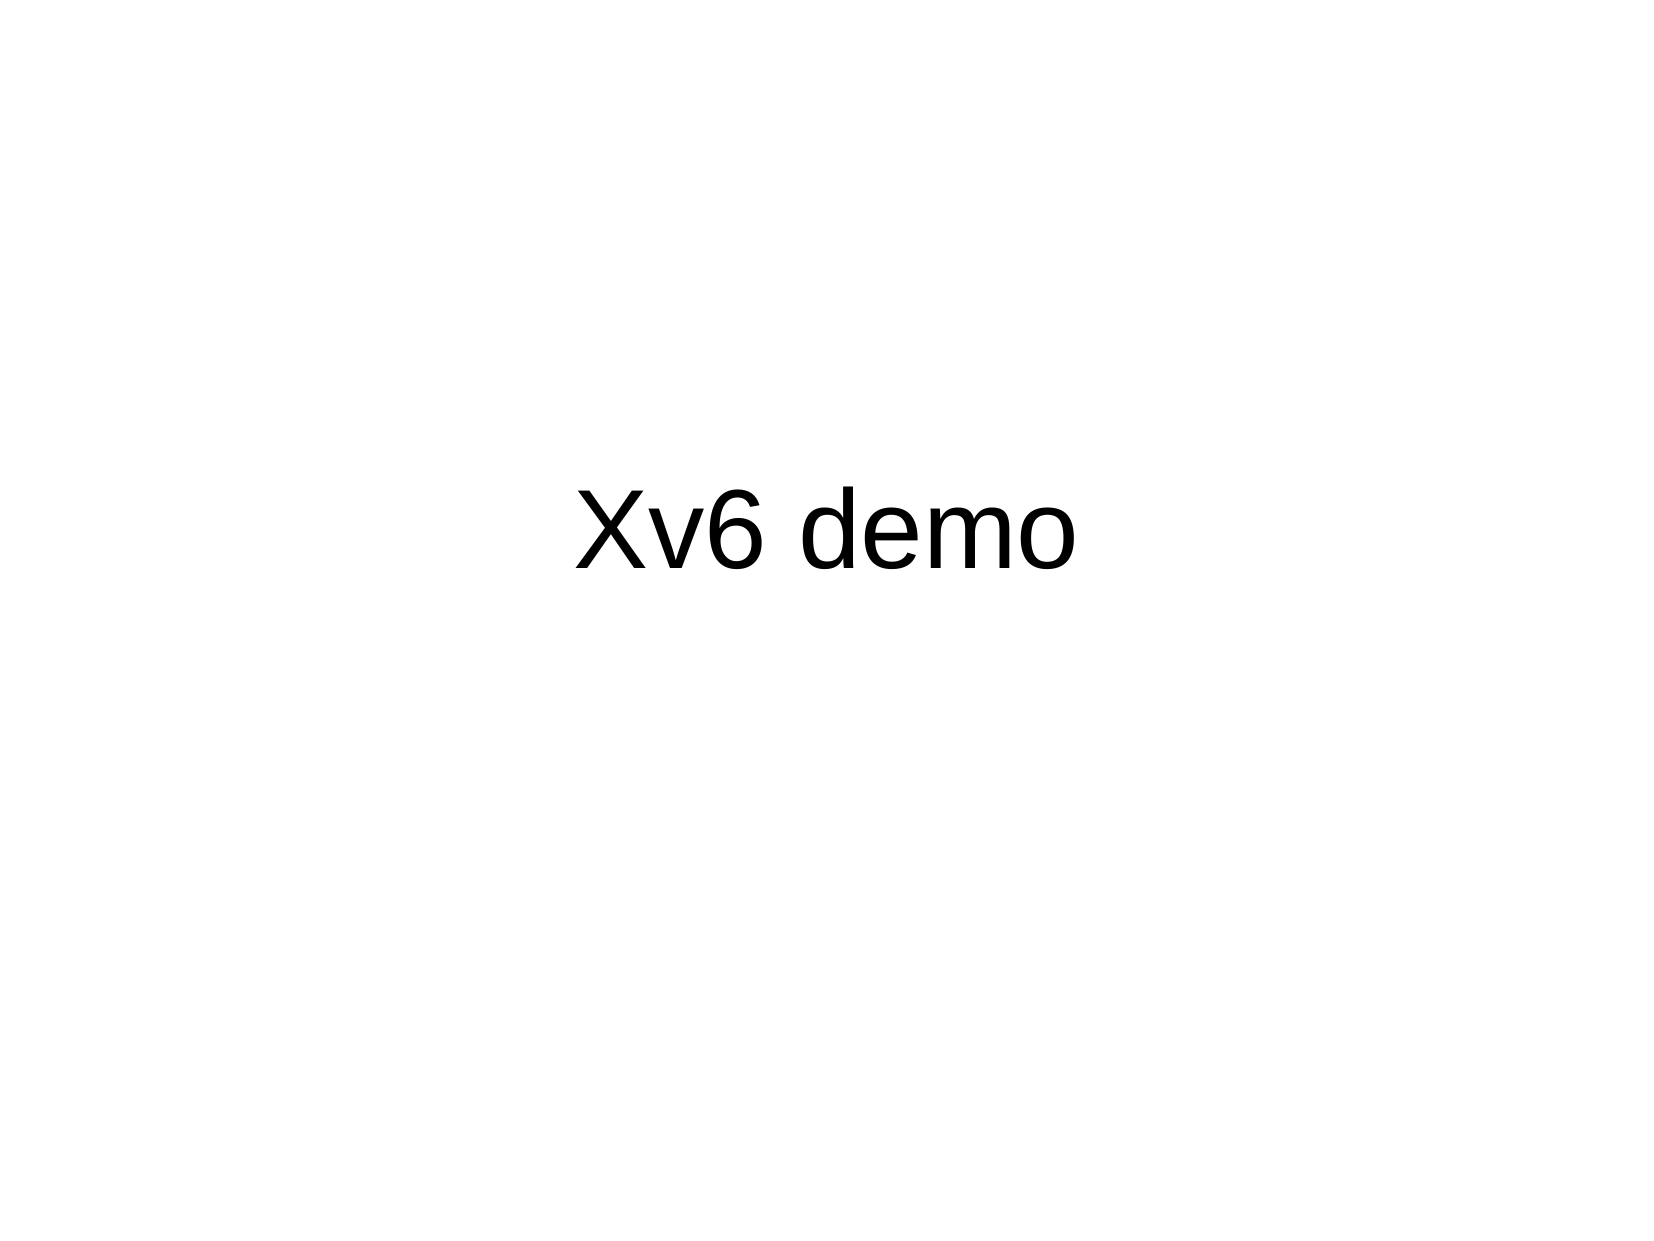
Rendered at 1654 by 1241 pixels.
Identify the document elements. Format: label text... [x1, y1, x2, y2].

subtitle Xv6 demo [82, 49, 1571, 1010]
